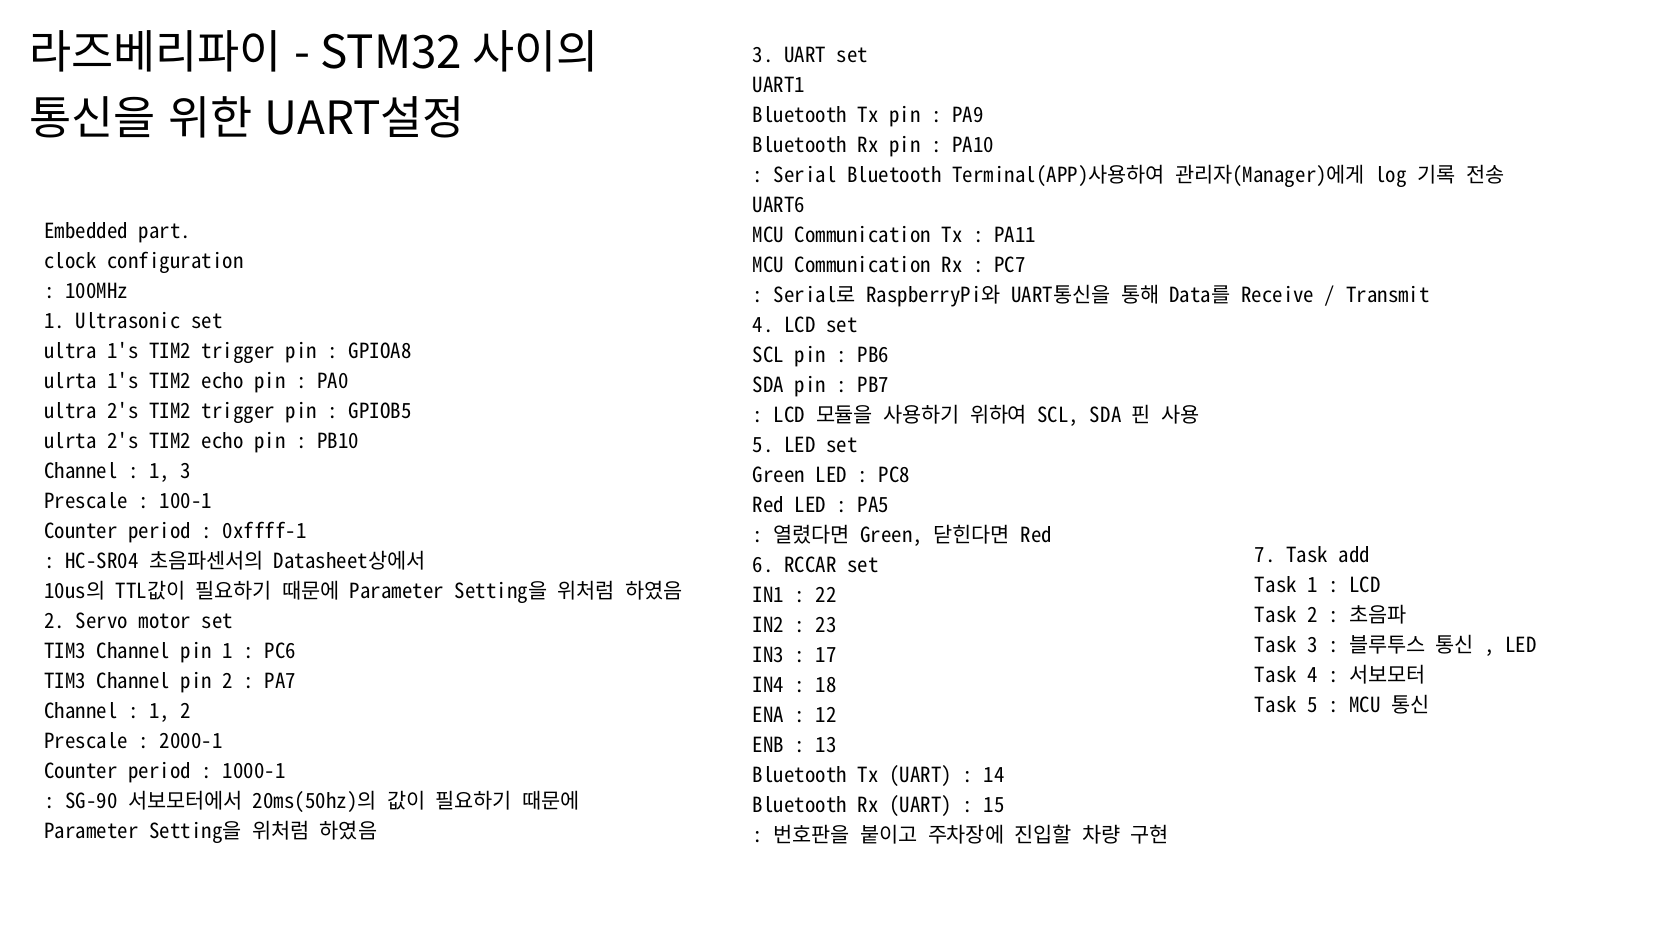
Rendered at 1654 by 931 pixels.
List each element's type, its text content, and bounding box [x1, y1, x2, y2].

title 라즈베리파이 - STM32 사이의 통신을 위한 UART설정 [29, 15, 621, 148]
text_box 3. UART set UART1 Bluetooth Tx pin : PA9 Bluetooth Rx pin : PA10 : Serial Bluetooth Terminal(APP)사용하여 관리자(Manager)에게 log 기록 전송 UART6 MCU Communication Tx : PA11 MCU Communication Rx : PC7 : Serial로 RaspberryPi와 UART통신을 통해 Data를 Receive / Transmit 4. LCD set SCL pin : PB6 SDA pin : PB7 : LCD 모듈을 사용하기 위하여 SCL, SDA 핀 사용 5. LED set Green LED : PC8 Red LED : PA5 : 열렸다면 Green, 닫힌다면 Red 6. RCCAR set IN1 : 22 IN2 : 23 IN3 : 17 IN4 : 18 ENA : 12 ENB : 13 Bluetooth Tx (UART) : 14 Bluetooth Rx (UART) : 15 : 번호판을 붙이고 주차장에 진입할 차량 구현 [738, 31, 1536, 886]
text_box Embedded part. clock configuration : 100MHz 1. Ultrasonic set ultra 1's TIM2 trigger pin : GPIOA8 ulrta 1's TIM2 echo pin : PA0 ultra 2's TIM2 trigger pin : GPIOB5 ulrta 2's TIM2 echo pin : PB10 Channel : 1, 3 Prescale : 100-1 Counter period : 0xffff-1 : HC-SR04 초음파센서의 Datasheet상에서 10us의 TTL값이 필요하기 때문에 Parameter Setting을 위처럼 하였음 2. Servo motor set TIM3 Channel pin 1 : PC6 TIM3 Channel pin 2 : PA7 Channel : 1, 2 Prescale : 2000-1 Counter period : 1000-1 : SG-90 서보모터에서 20ms(50hz)의 값이 필요하기 때문에 Parameter Setting을 위처럼 하였음 [29, 206, 936, 931]
text_box 7. Task add Task 1 : LCD Task 2 : 초음파 Task 3 : 블루투스 통신 , LED Task 4 : 서보모터 Task 5 : MCU 통신 [1240, 531, 1552, 727]
